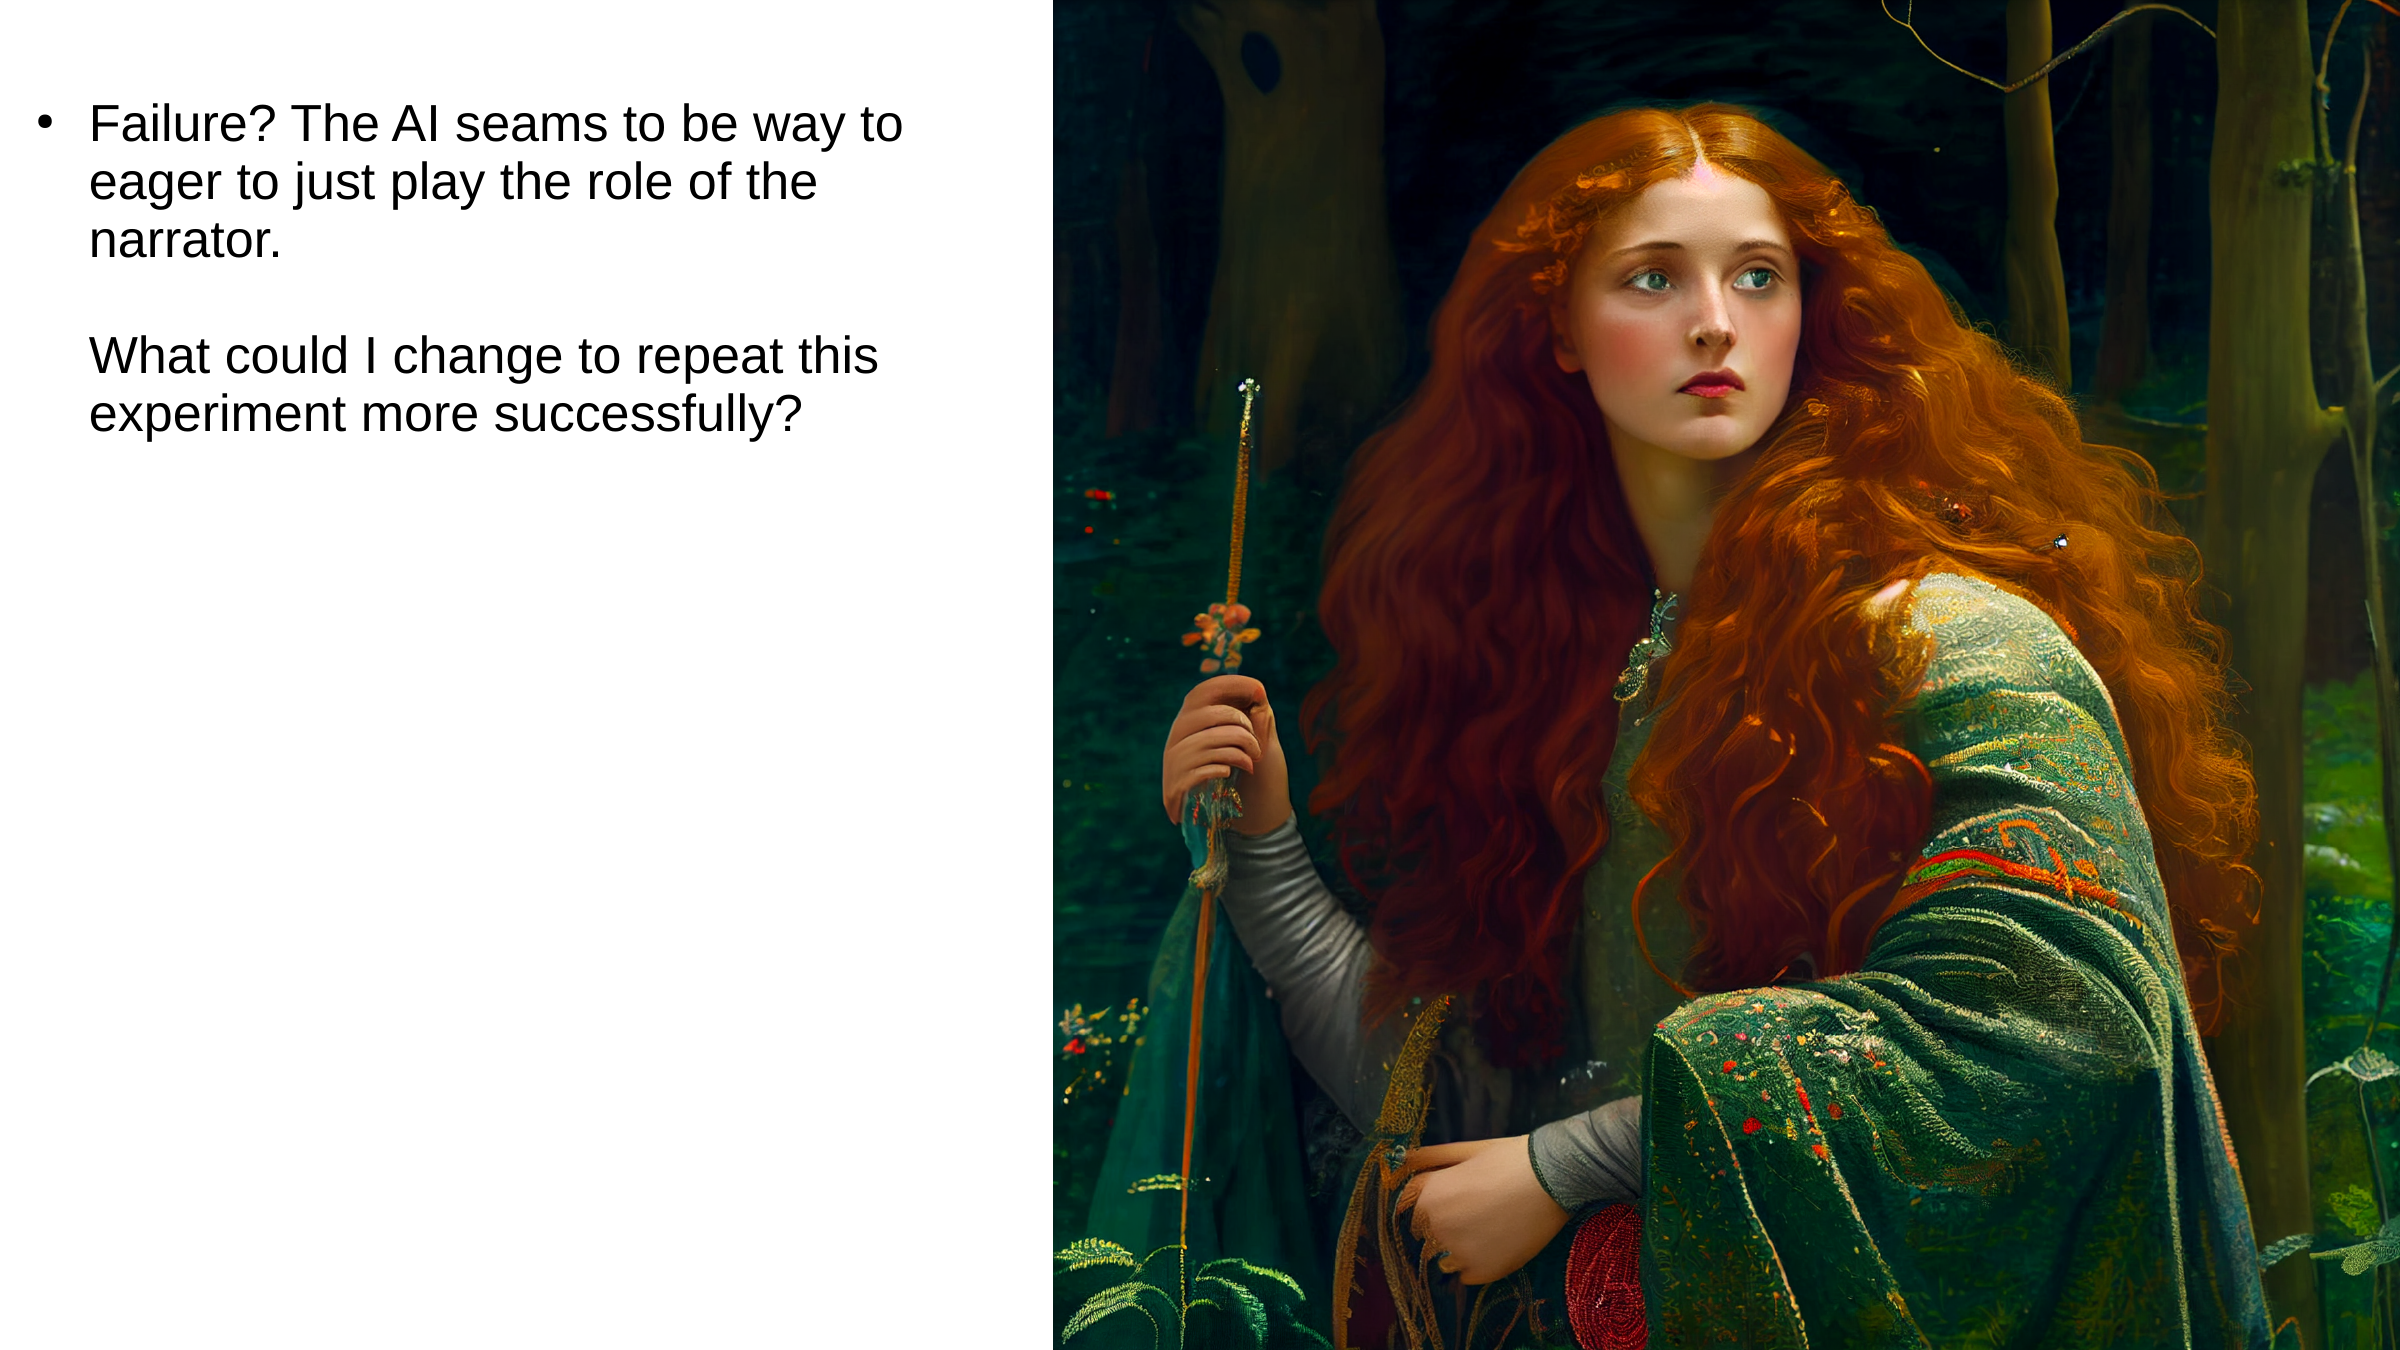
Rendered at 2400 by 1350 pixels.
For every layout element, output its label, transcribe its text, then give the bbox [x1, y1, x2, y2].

picture [1053, 0, 2400, 1350]
list Failure? The AI seams to be way to eager to just play the role of the narrator. What could I change to repeat this experiment more successfully? [18, 4, 1024, 1318]
